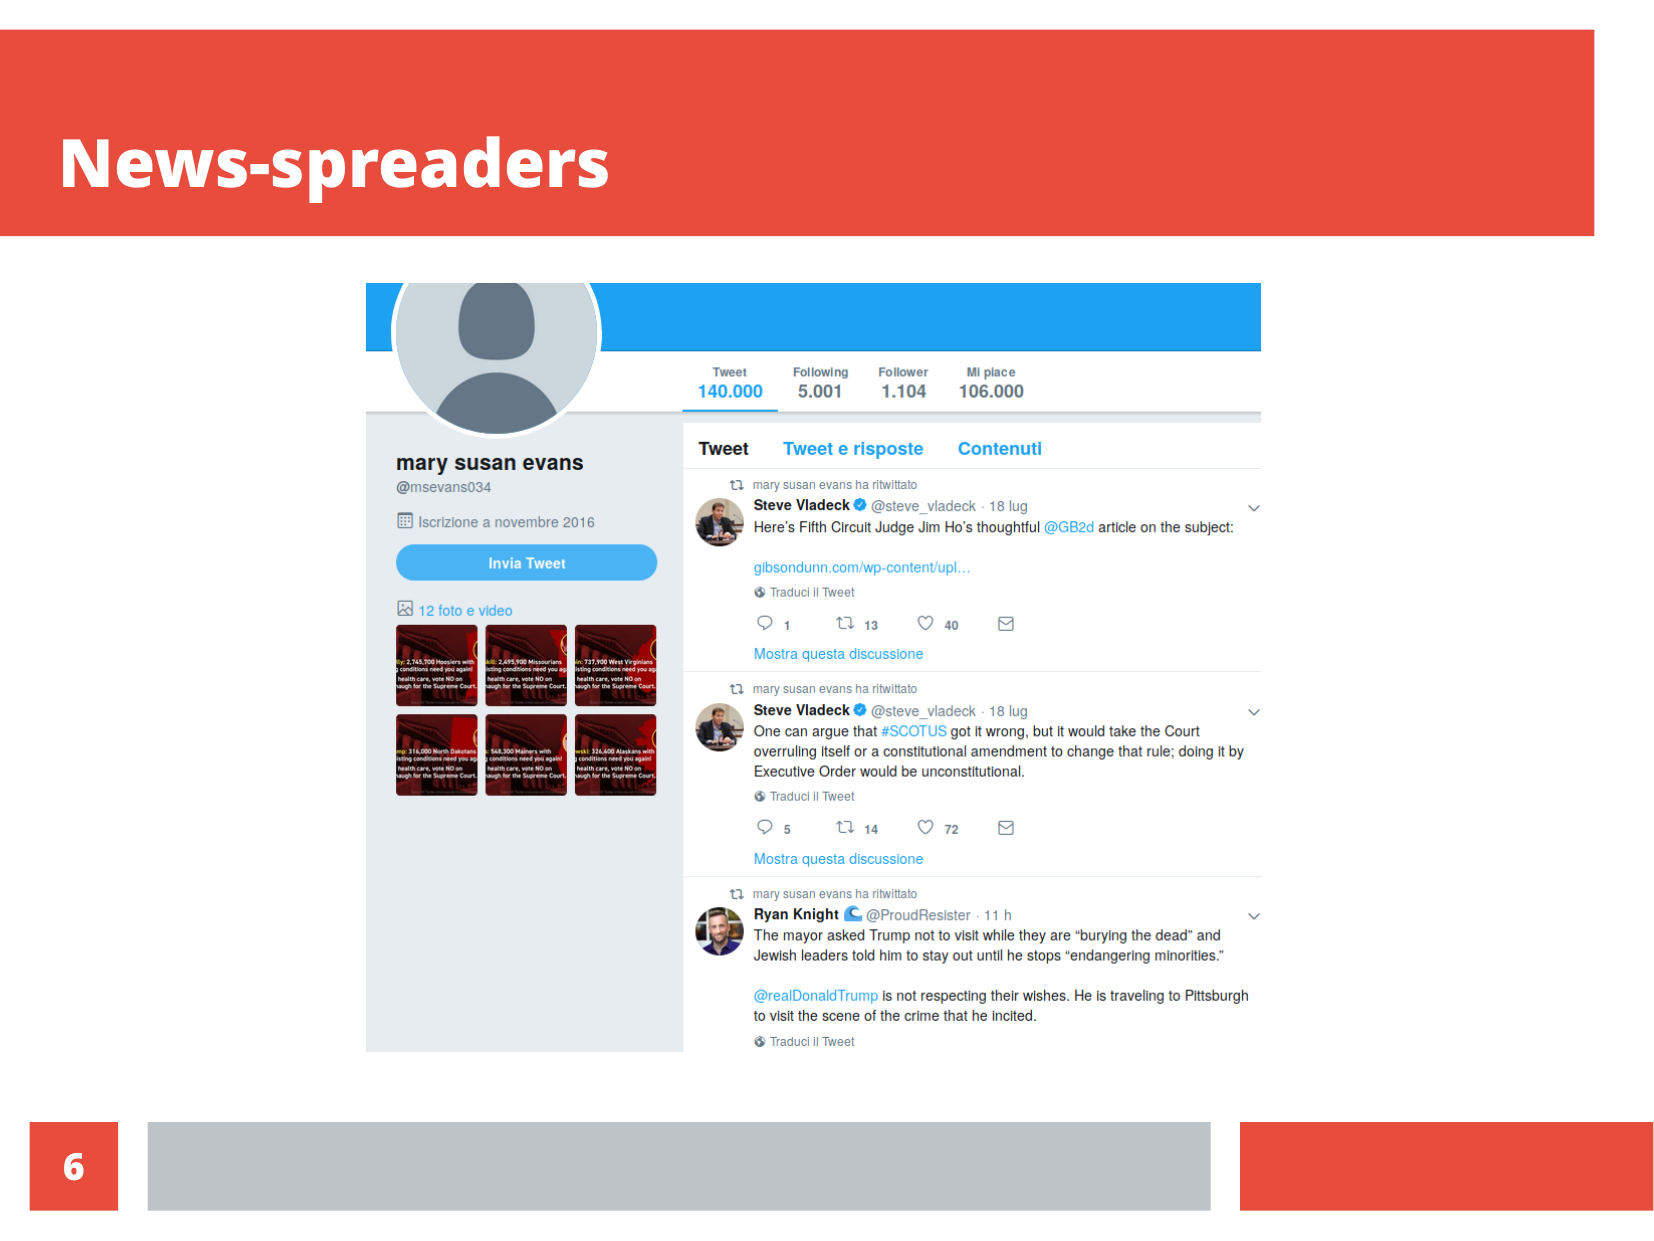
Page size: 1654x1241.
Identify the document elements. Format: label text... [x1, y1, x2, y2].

picture [366, 283, 1261, 1052]
title News-spreaders [59, 59, 1595, 207]
